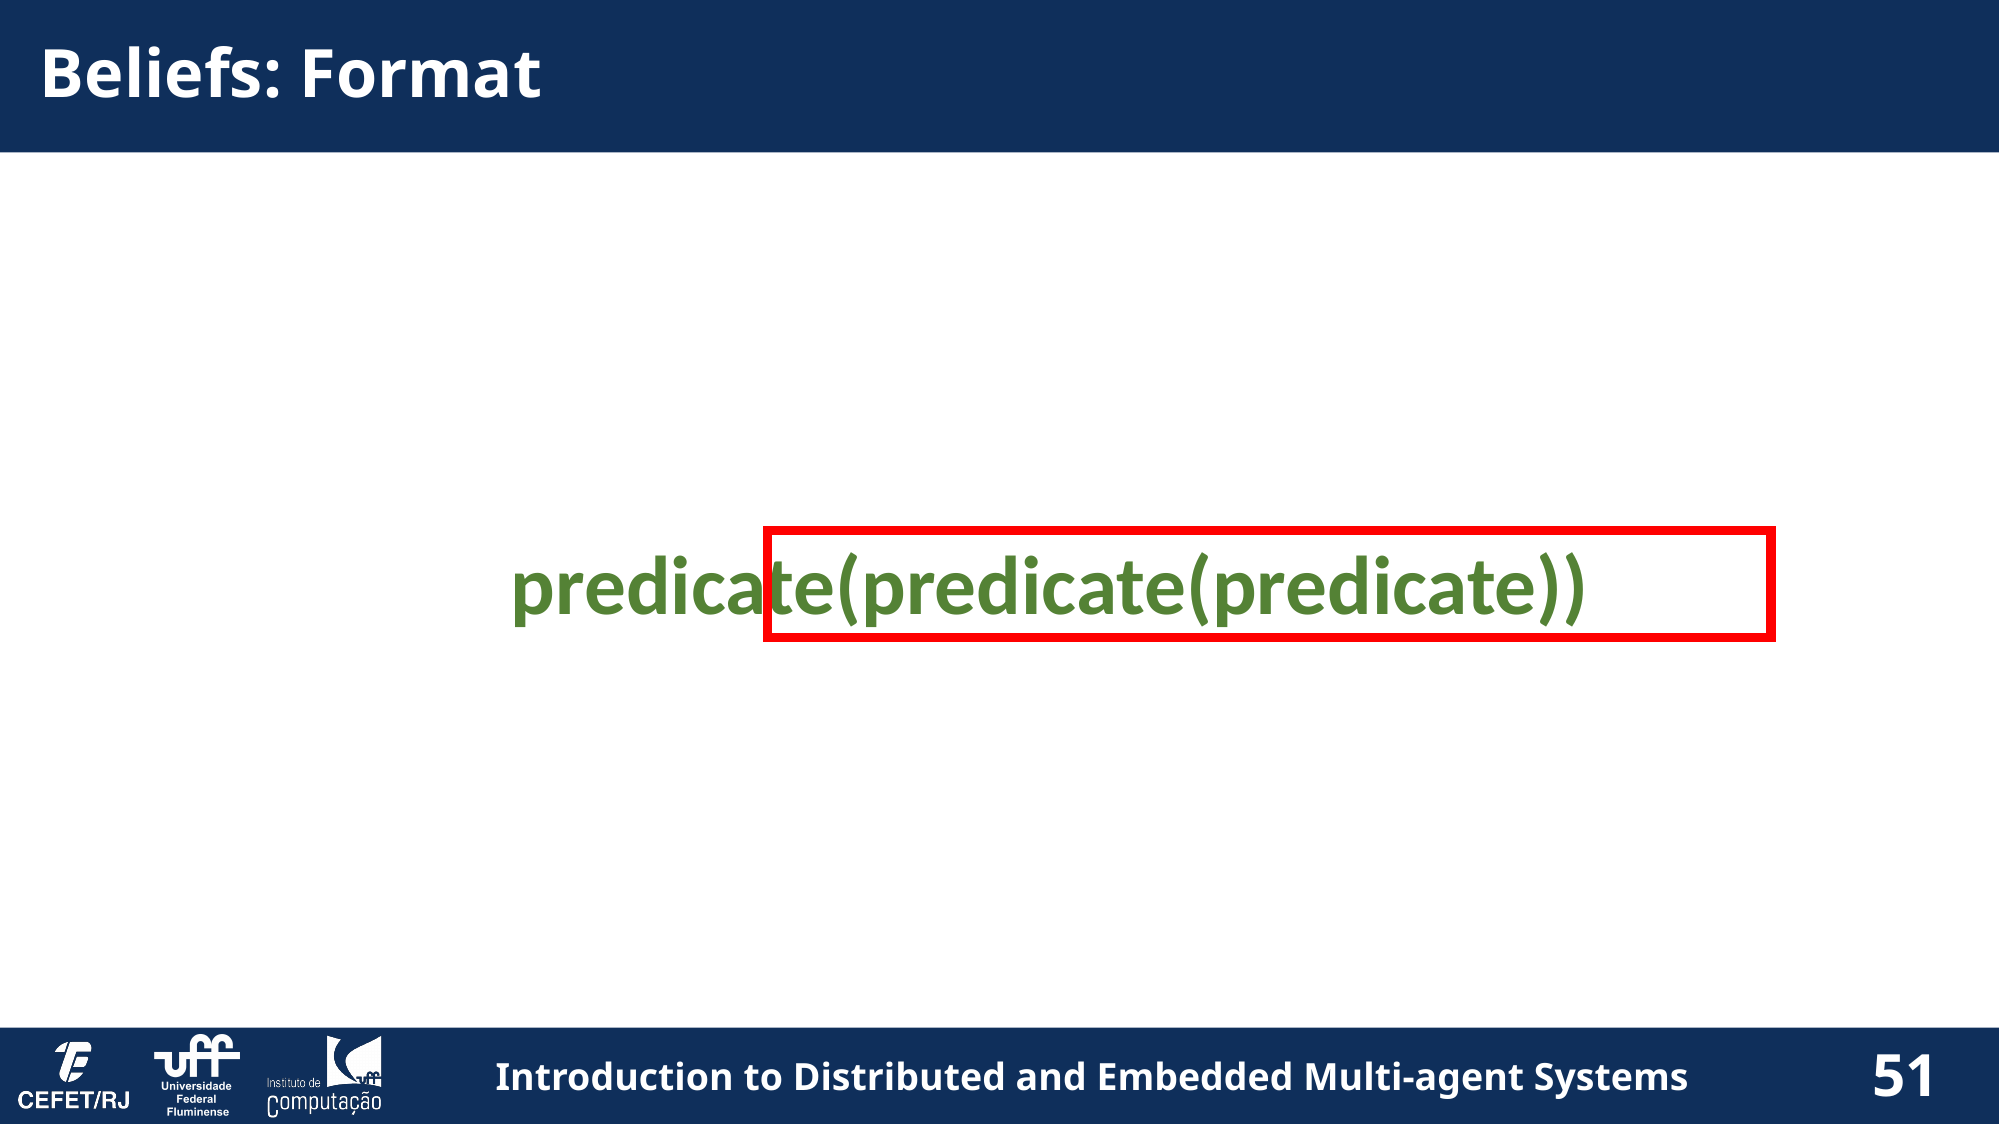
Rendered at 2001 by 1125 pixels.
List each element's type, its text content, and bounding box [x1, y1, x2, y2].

picture [18, 1021, 129, 1125]
picture [265, 1033, 383, 1118]
text_box predicate(predicate(predicate)) [772, 535, 1766, 633]
picture [153, 1033, 241, 1121]
text_box Beliefs: Format [25, 23, 1999, 119]
text_box predicate(predicate(predicate)) [212, 523, 1907, 639]
